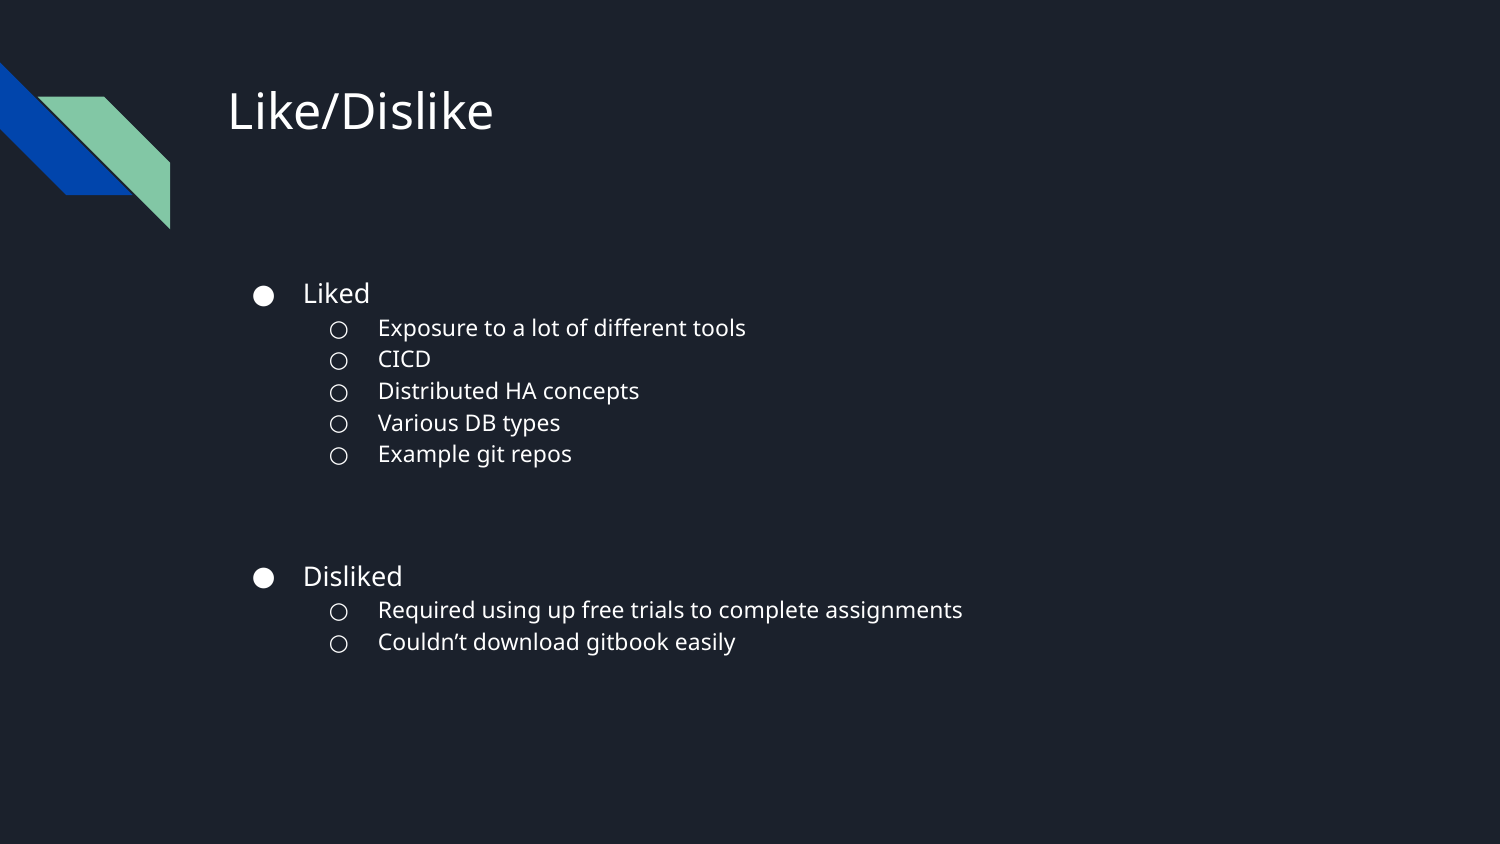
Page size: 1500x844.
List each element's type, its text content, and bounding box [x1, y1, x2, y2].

list Liked Exposure to a lot of different tools CICD Distributed HA concepts Various DB types Example git repos Disliked Required using up free trials to complete assignments Couldn’t download gitbook easily [212, 257, 1368, 735]
title Like/Dislike [212, 64, 1368, 215]
